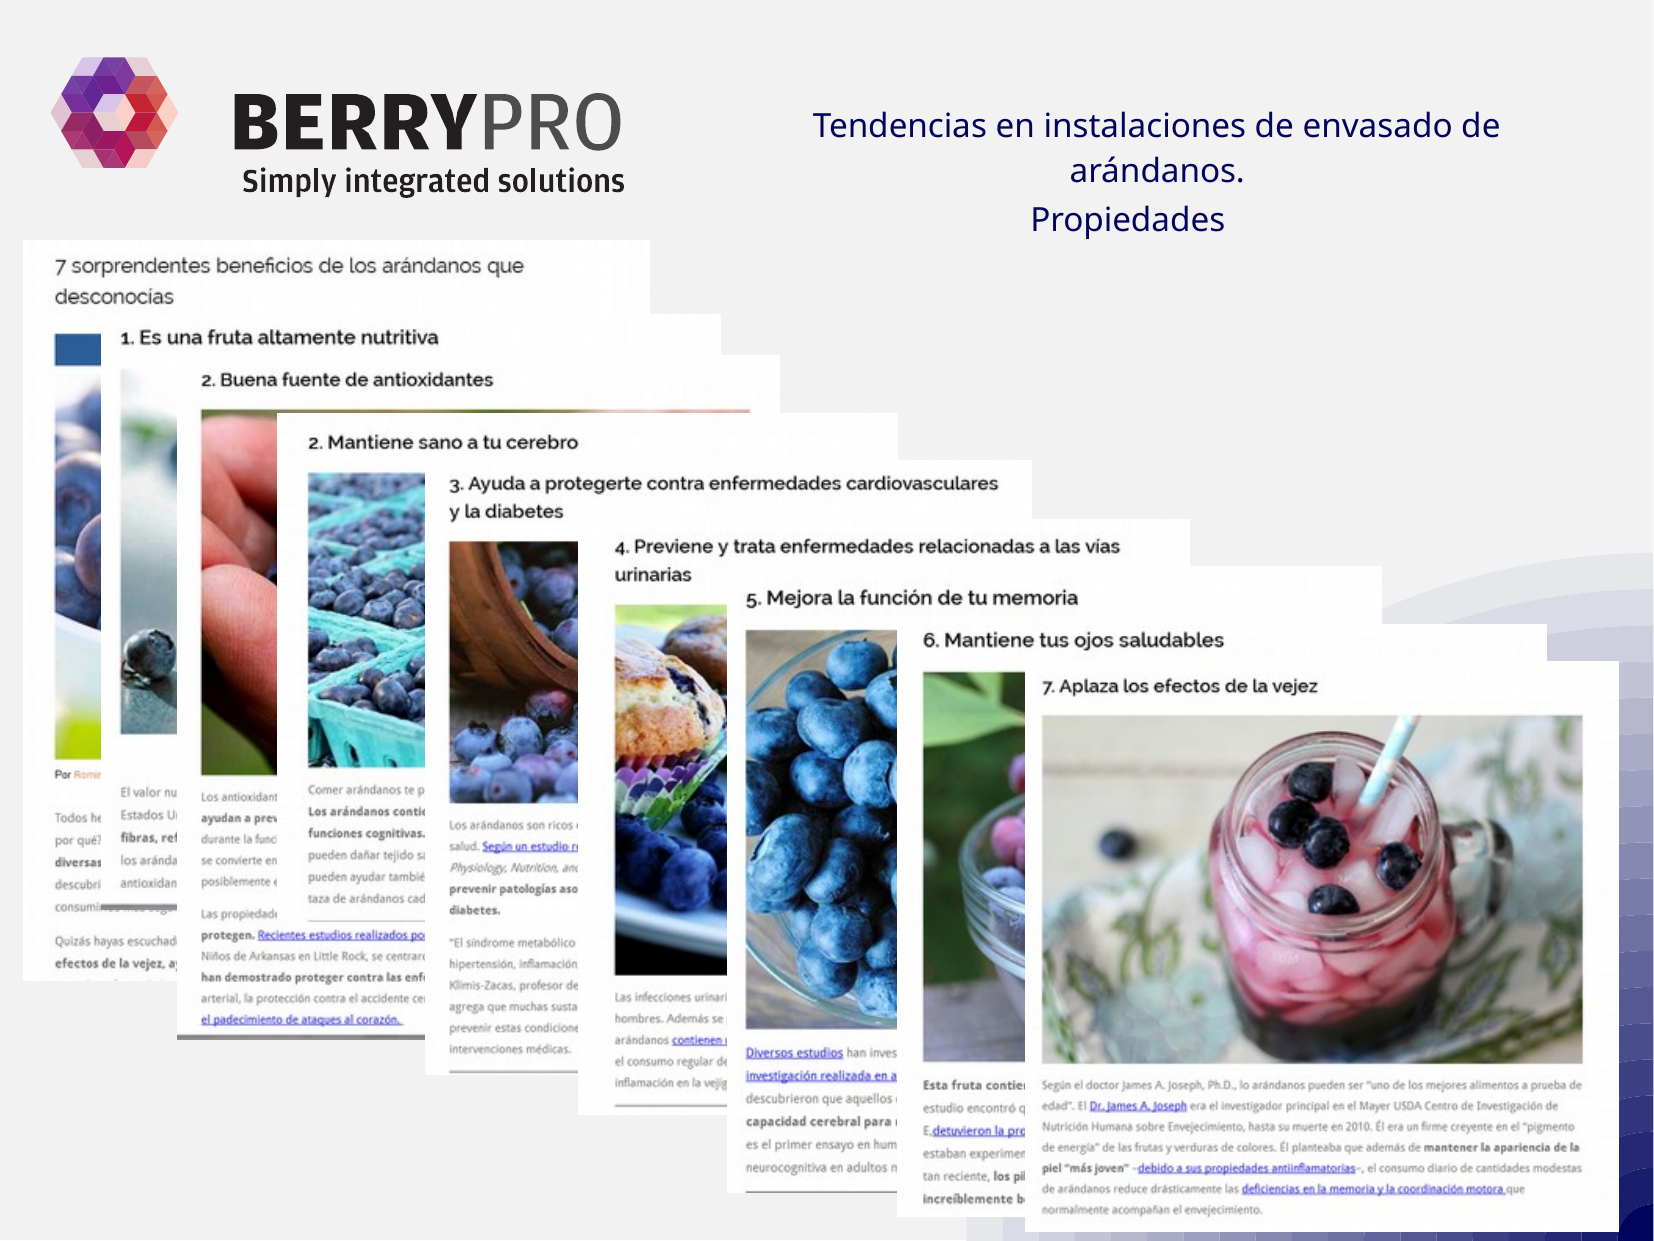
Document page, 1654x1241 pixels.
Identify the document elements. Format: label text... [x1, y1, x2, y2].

text_box Tendencias en instalaciones de envasado de arándanos. [708, 94, 1607, 166]
picture [23, 0, 1619, 1232]
text_box Propiedades [944, 188, 1312, 260]
